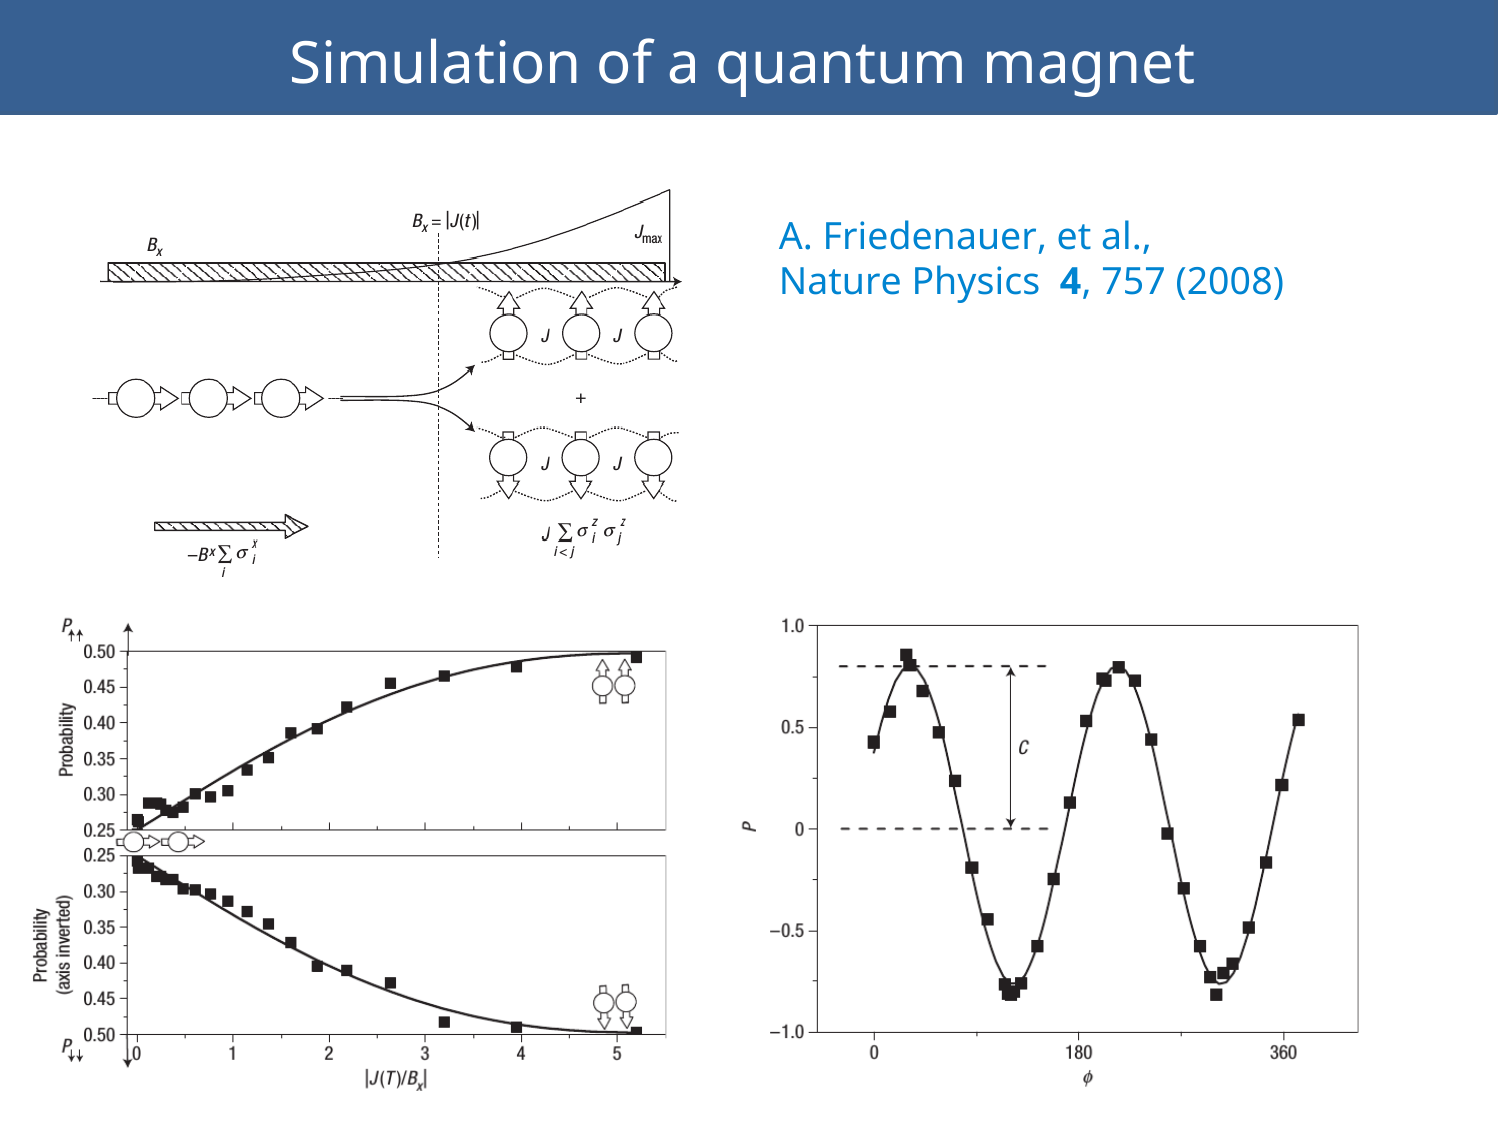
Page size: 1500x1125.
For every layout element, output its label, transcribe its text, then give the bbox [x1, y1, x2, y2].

picture [21, 146, 1384, 1097]
text_box Simulation of a quantum magnet [43, 17, 1441, 133]
text_box A. Friedenauer, et al., Nature Physics 4, 757 (2008) [764, 204, 1500, 310]
